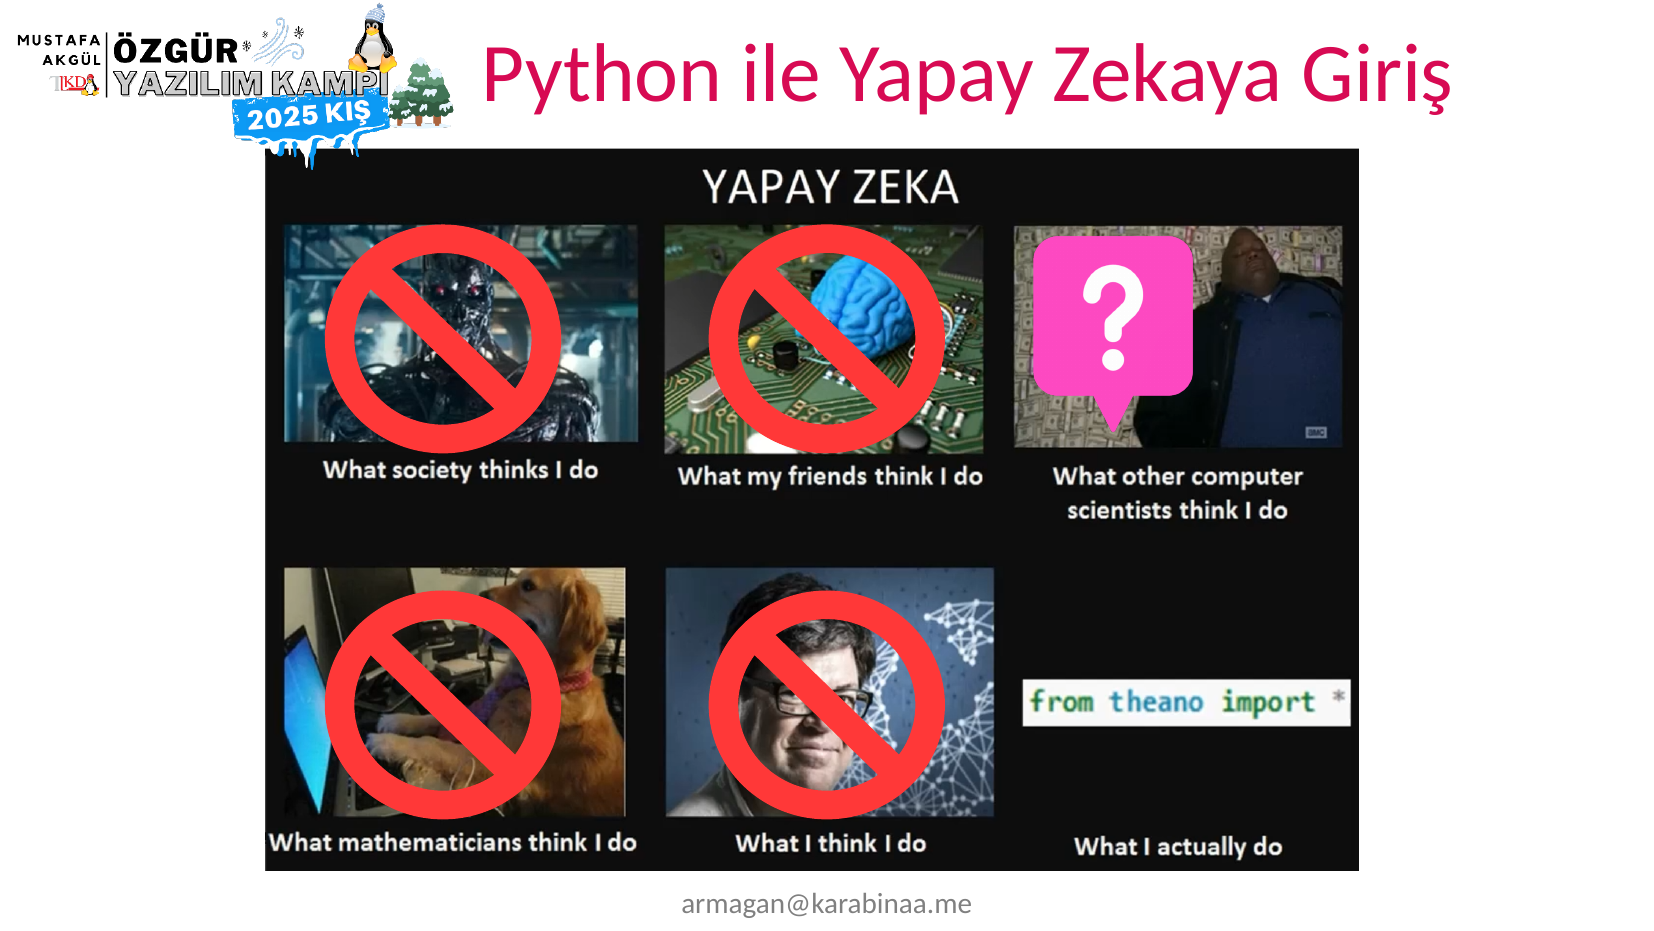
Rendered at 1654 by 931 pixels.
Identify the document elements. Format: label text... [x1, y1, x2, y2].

text_box Python ile Yapay Zekaya Giriş [467, 10, 1654, 126]
text_box [324, 590, 562, 820]
text_box armagan@karabinaa.me [0, 877, 1654, 928]
text_box [708, 224, 945, 454]
text_box [708, 590, 945, 820]
picture [0, 0, 1359, 871]
text_box [324, 224, 562, 454]
